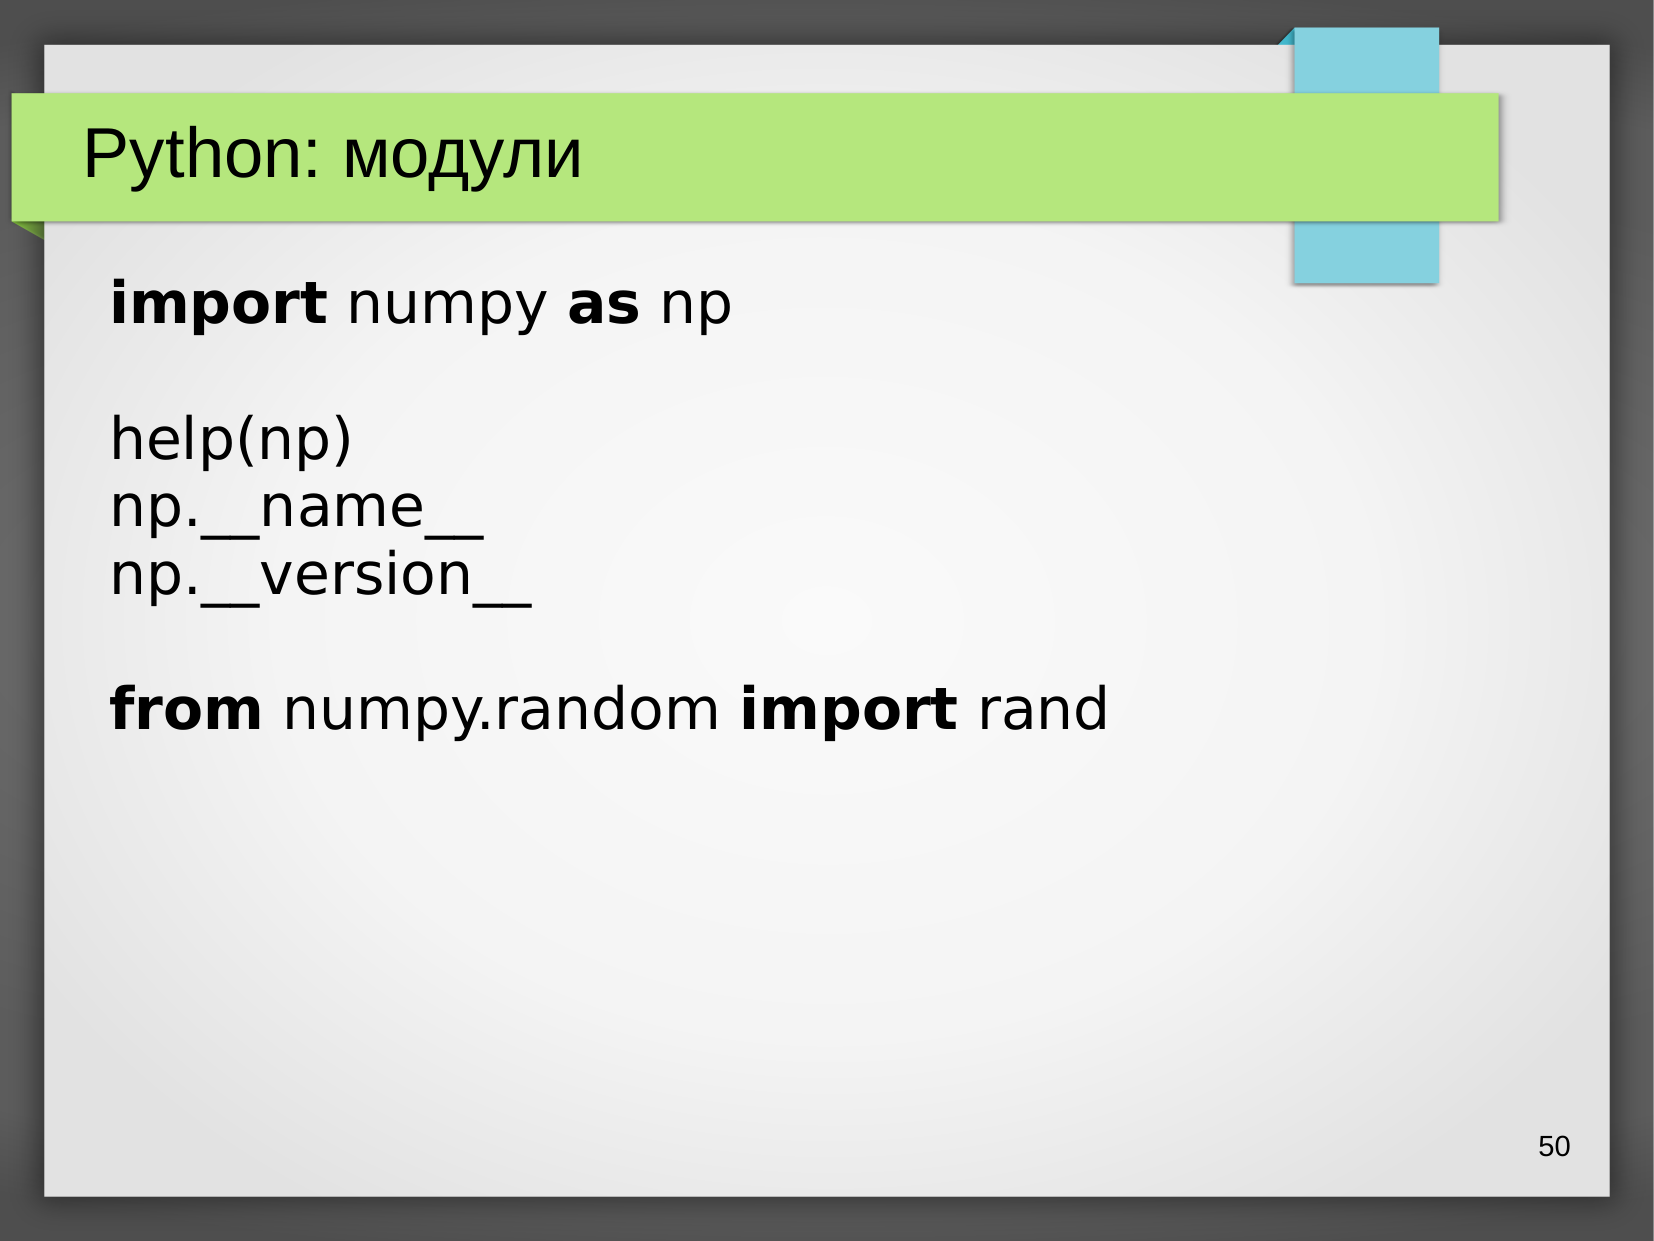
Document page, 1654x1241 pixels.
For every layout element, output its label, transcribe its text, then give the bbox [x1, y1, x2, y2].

title Python: модули [82, 49, 1571, 257]
text_box import numpy as np help(np) np.__name__ np.__version__ from numpy.random import rand [94, 262, 1465, 1099]
picture [0, 0, 1654, 1241]
